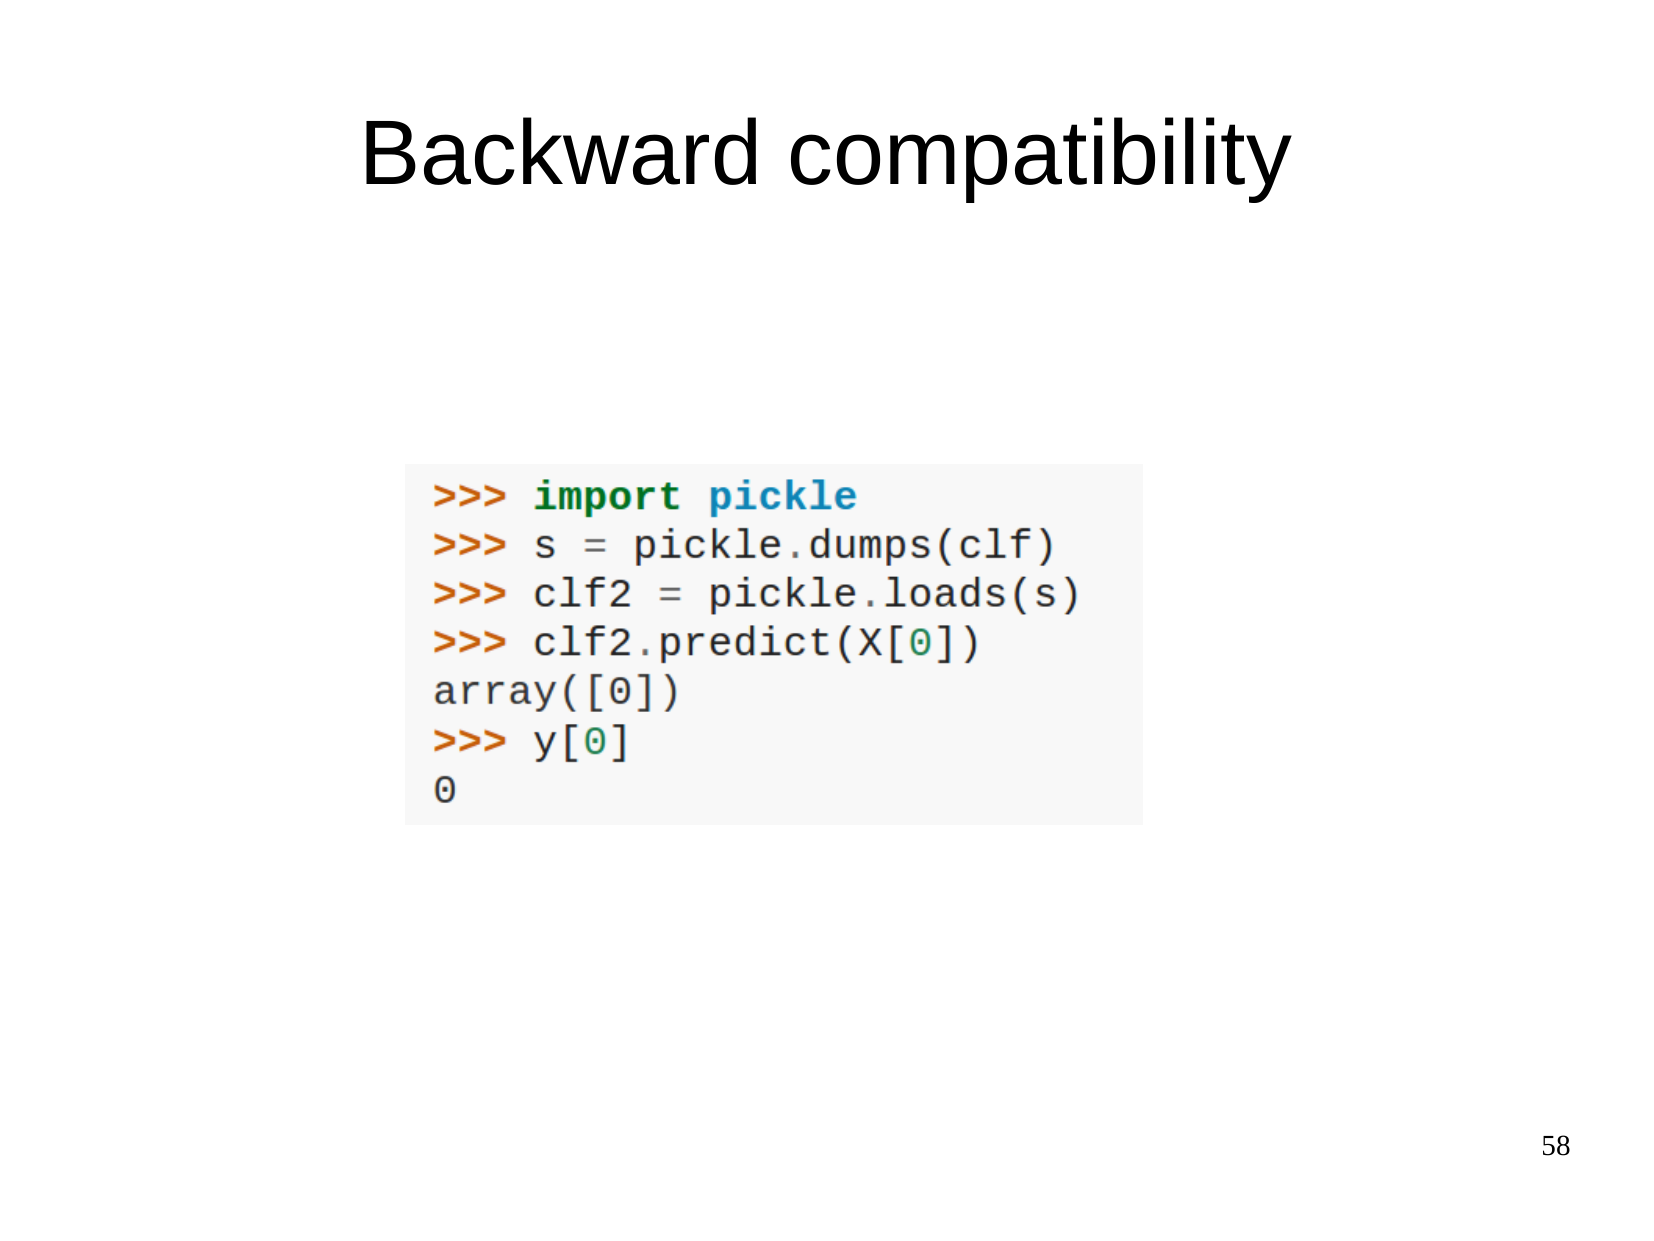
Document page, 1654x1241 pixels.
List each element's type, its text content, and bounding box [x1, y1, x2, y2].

picture [405, 464, 1143, 825]
title Backward compatibility [82, 49, 1571, 257]
